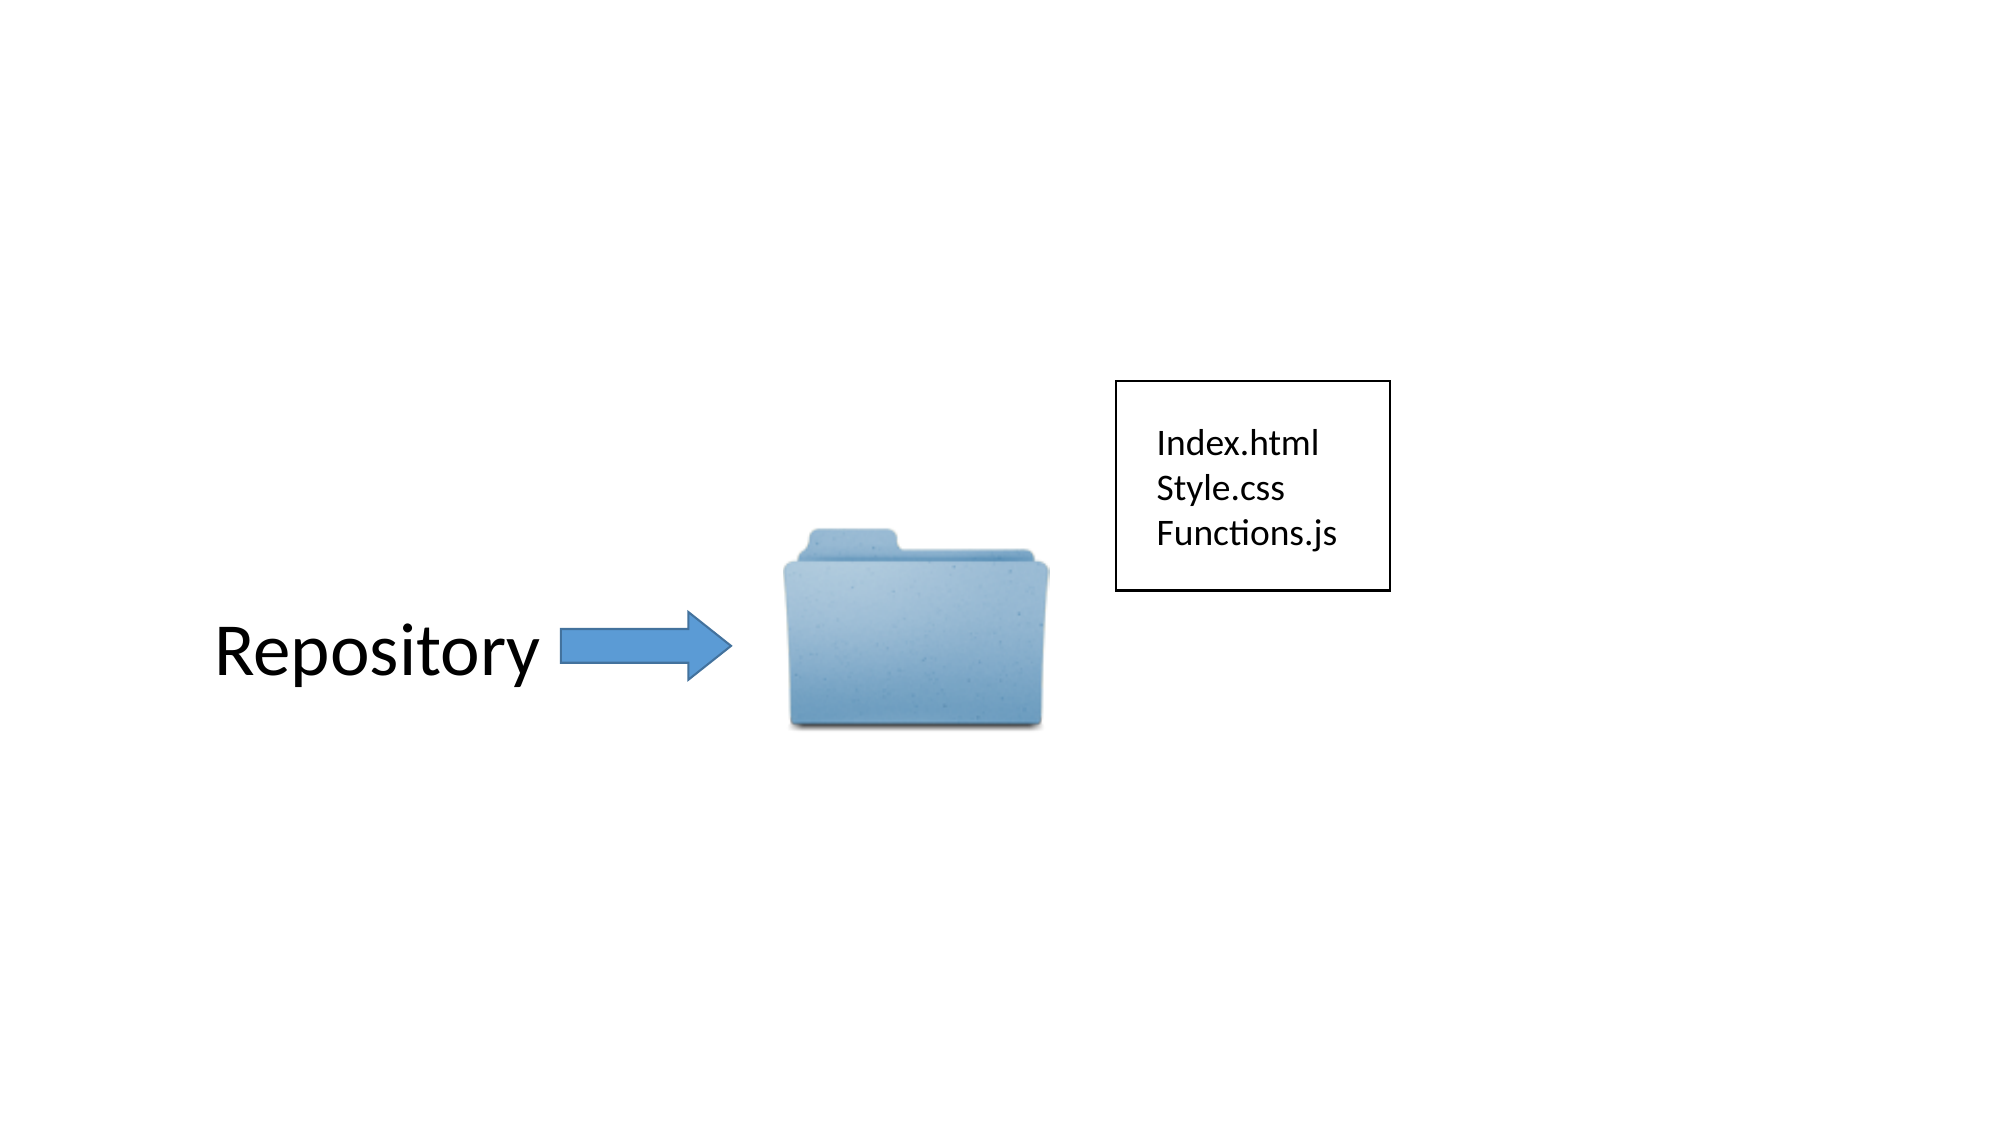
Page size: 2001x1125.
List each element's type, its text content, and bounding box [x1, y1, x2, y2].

text_box Repository [199, 592, 572, 698]
text_box [1116, 381, 1391, 591]
picture [783, 491, 1050, 758]
text_box [572, 612, 732, 680]
text_box Index.html Style.css Functions.js [1141, 410, 1365, 561]
